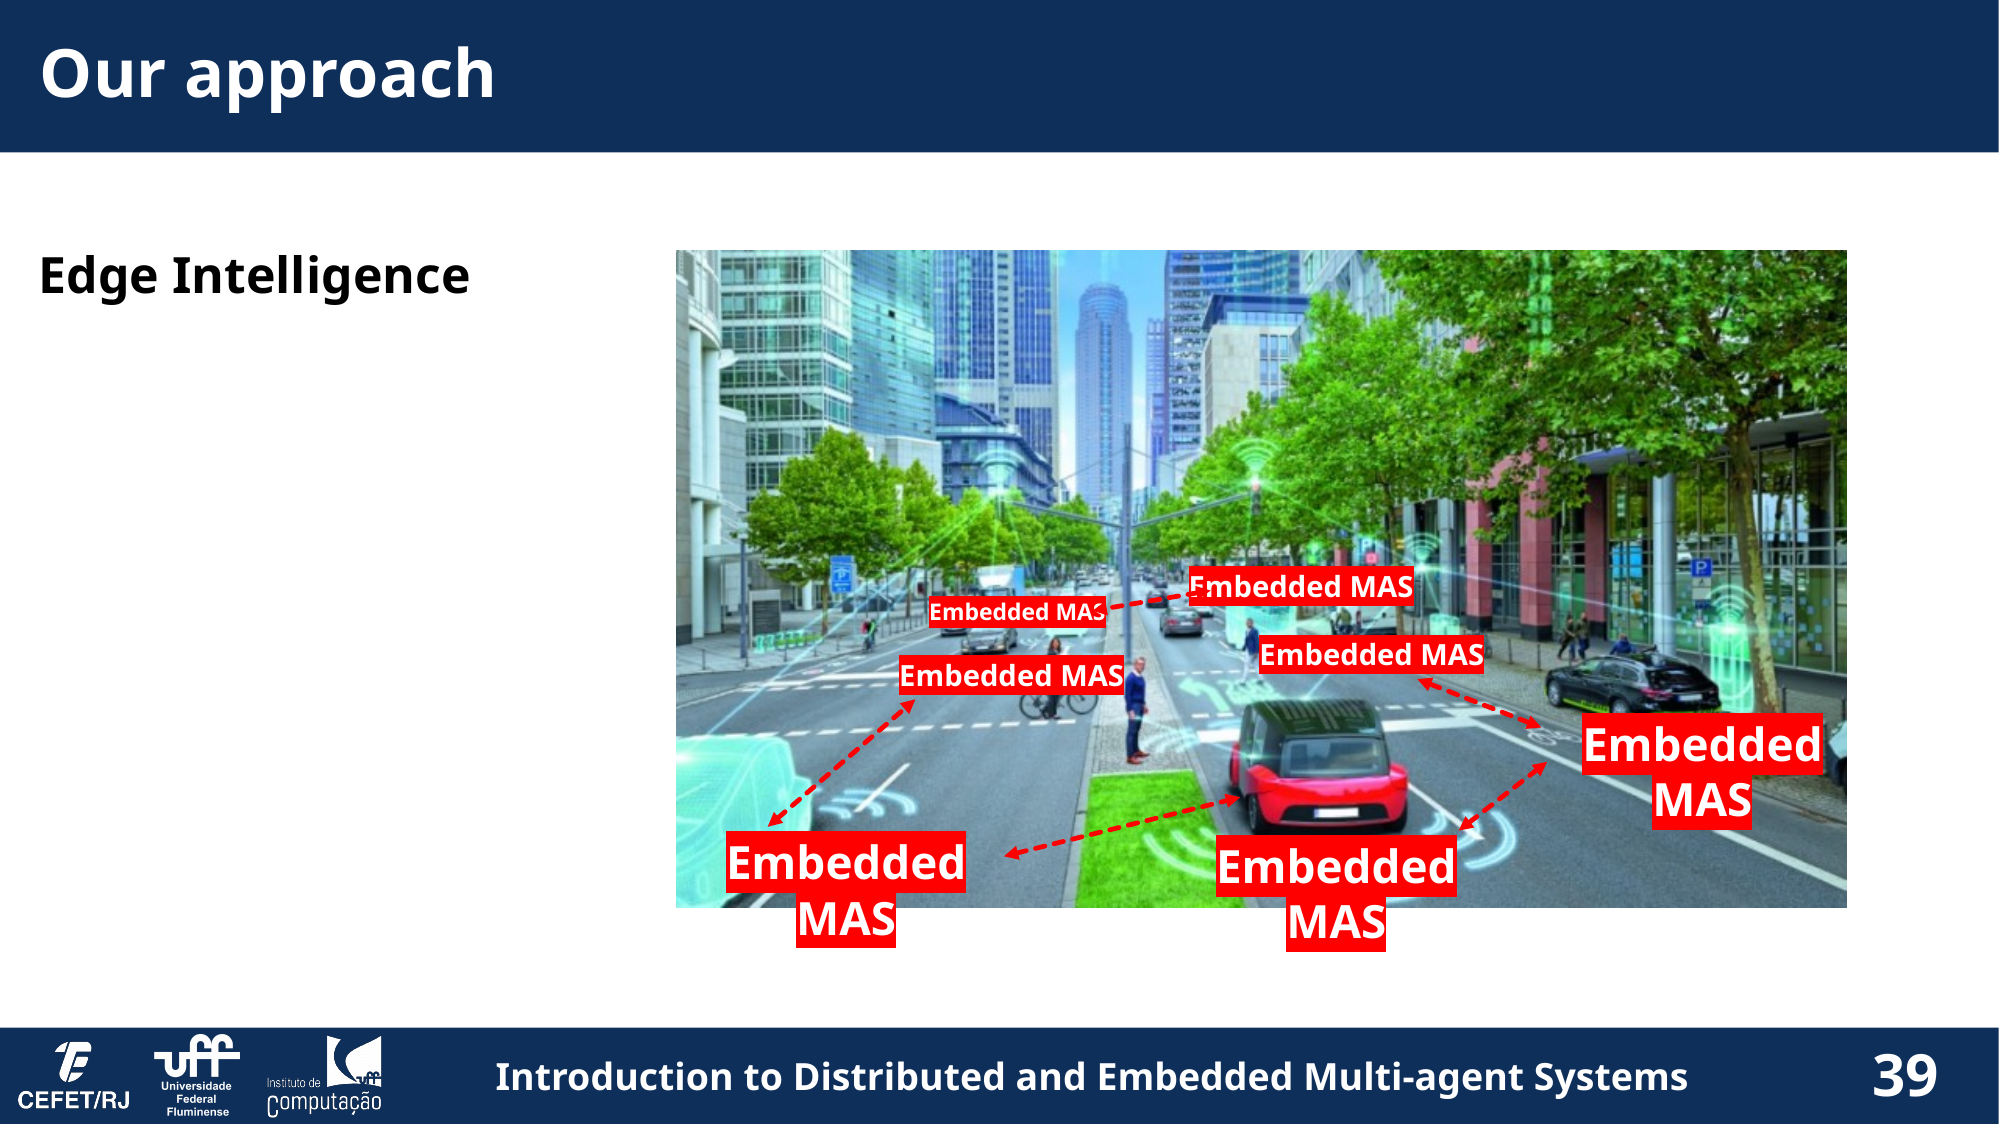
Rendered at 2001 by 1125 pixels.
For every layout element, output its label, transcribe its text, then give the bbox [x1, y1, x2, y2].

picture [676, 250, 1847, 908]
text_box Embedded MAS [1139, 560, 1463, 611]
text_box Embedded MAS [850, 649, 1173, 700]
text_box Embedded MAS [1175, 830, 1498, 956]
text_box Edge Intelligence [23, 236, 639, 491]
picture [18, 1021, 129, 1125]
text_box Embedded MAS [856, 590, 1179, 633]
picture [265, 1033, 383, 1118]
picture [153, 1033, 241, 1121]
text_box Embedded MAS [685, 826, 1008, 952]
text_box Embedded MAS [1541, 708, 1864, 834]
text_box Our approach [25, 23, 1998, 116]
text_box Embedded MAS [1210, 629, 1534, 680]
